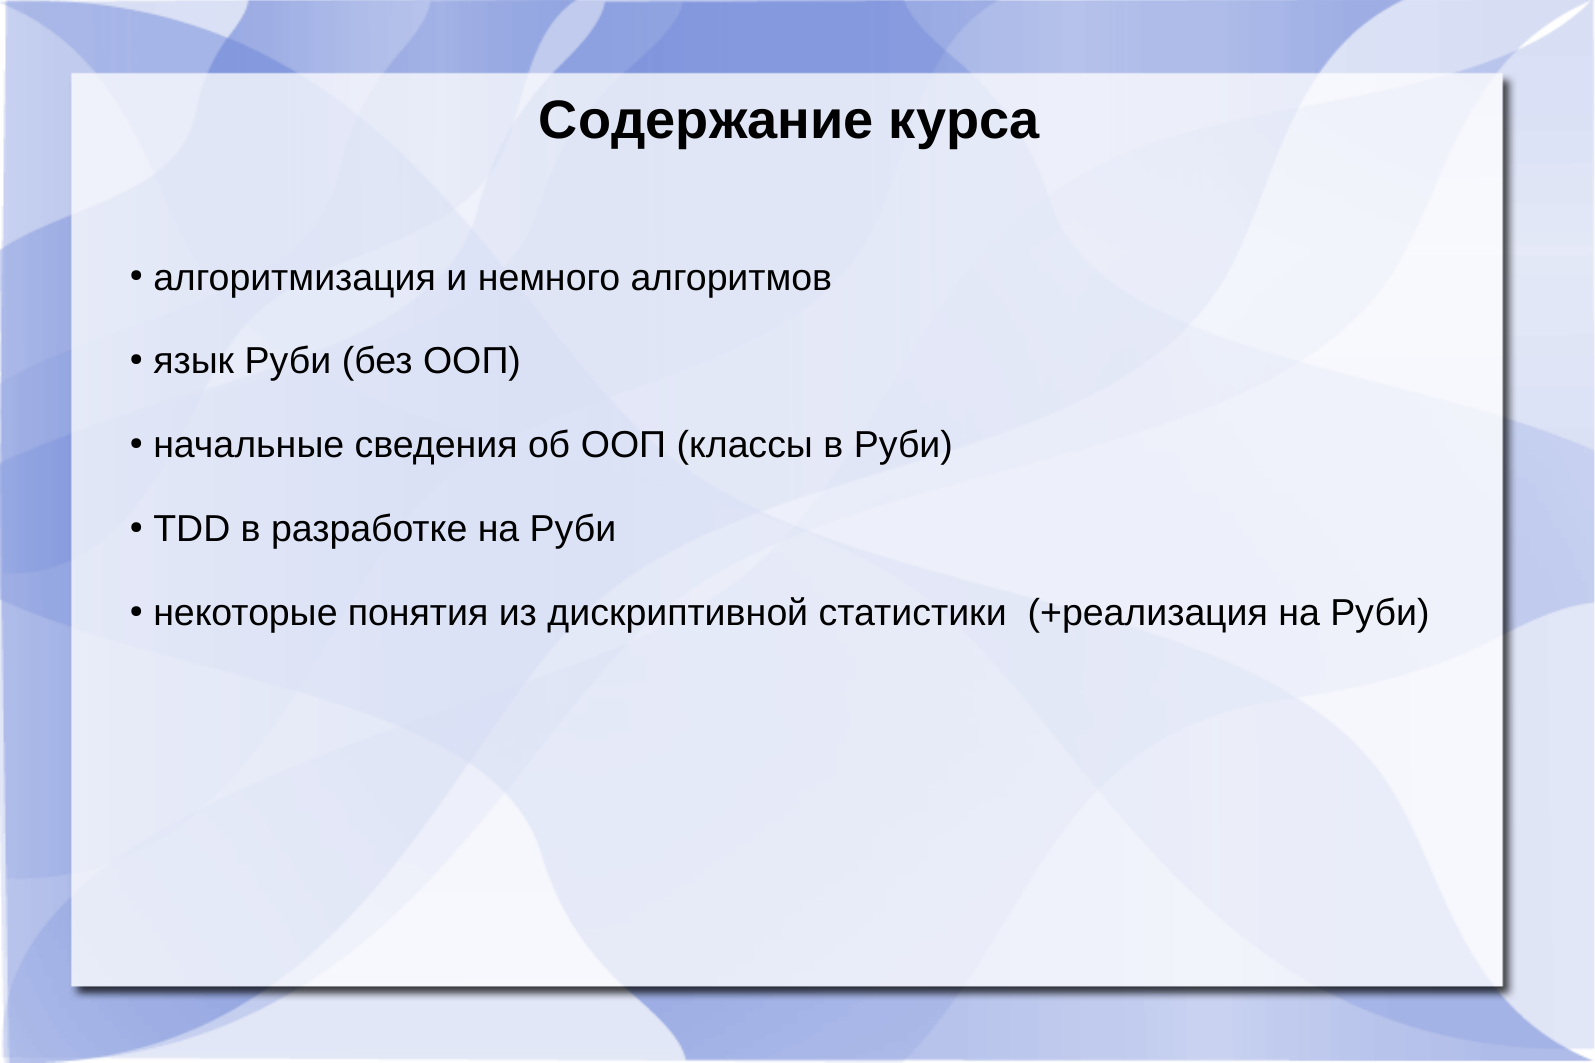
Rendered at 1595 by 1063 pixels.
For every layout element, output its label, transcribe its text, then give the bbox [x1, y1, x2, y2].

text_box алгоритмизация и немного алгоритмов язык Руби (без ООП) начальные сведения об ООП (классы в Руби) TDD в разработке на Руби некоторые понятия из дискриптивной статистики (+реализация на Руби) [114, 248, 1446, 642]
title Содержание курса [79, 83, 1501, 156]
picture [0, 0, 1595, 1063]
